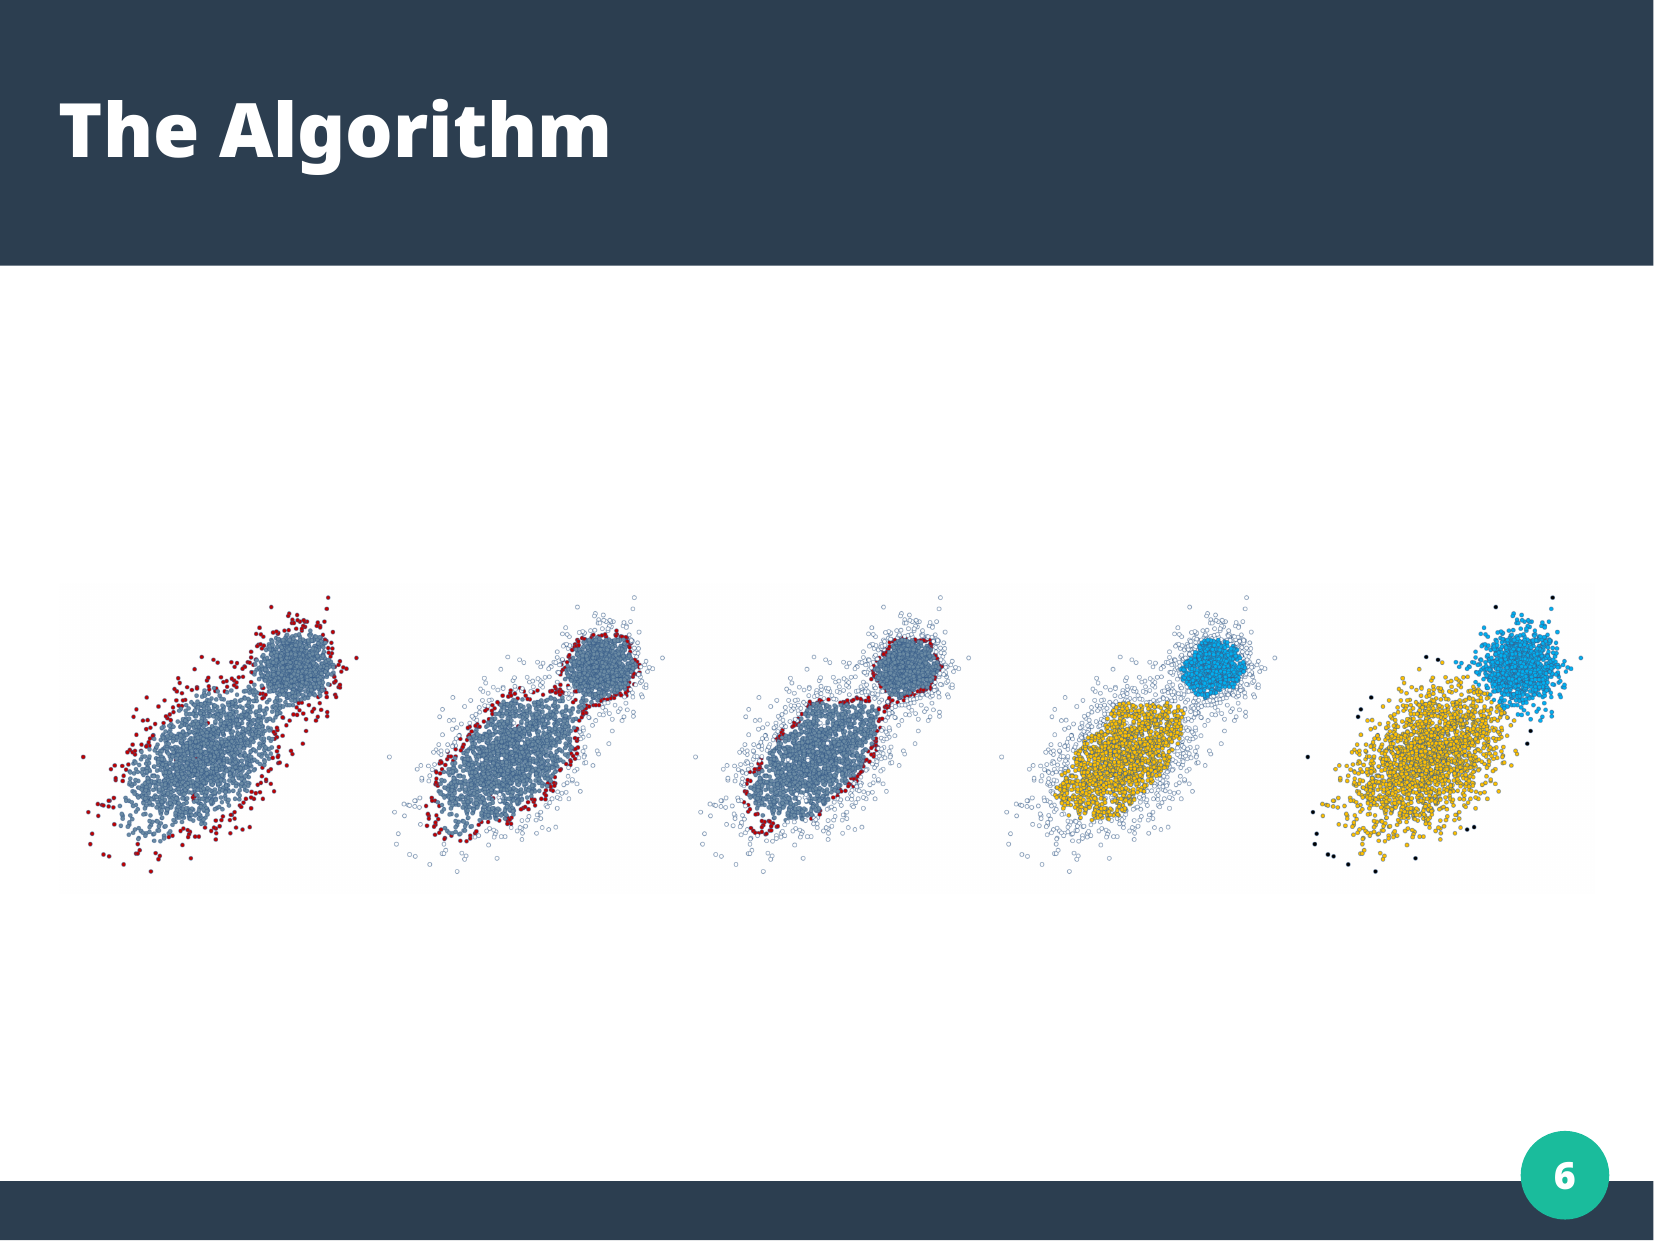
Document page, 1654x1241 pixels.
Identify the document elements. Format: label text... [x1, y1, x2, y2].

title The Algorithm [59, 49, 1595, 207]
picture [59, 583, 1595, 894]
